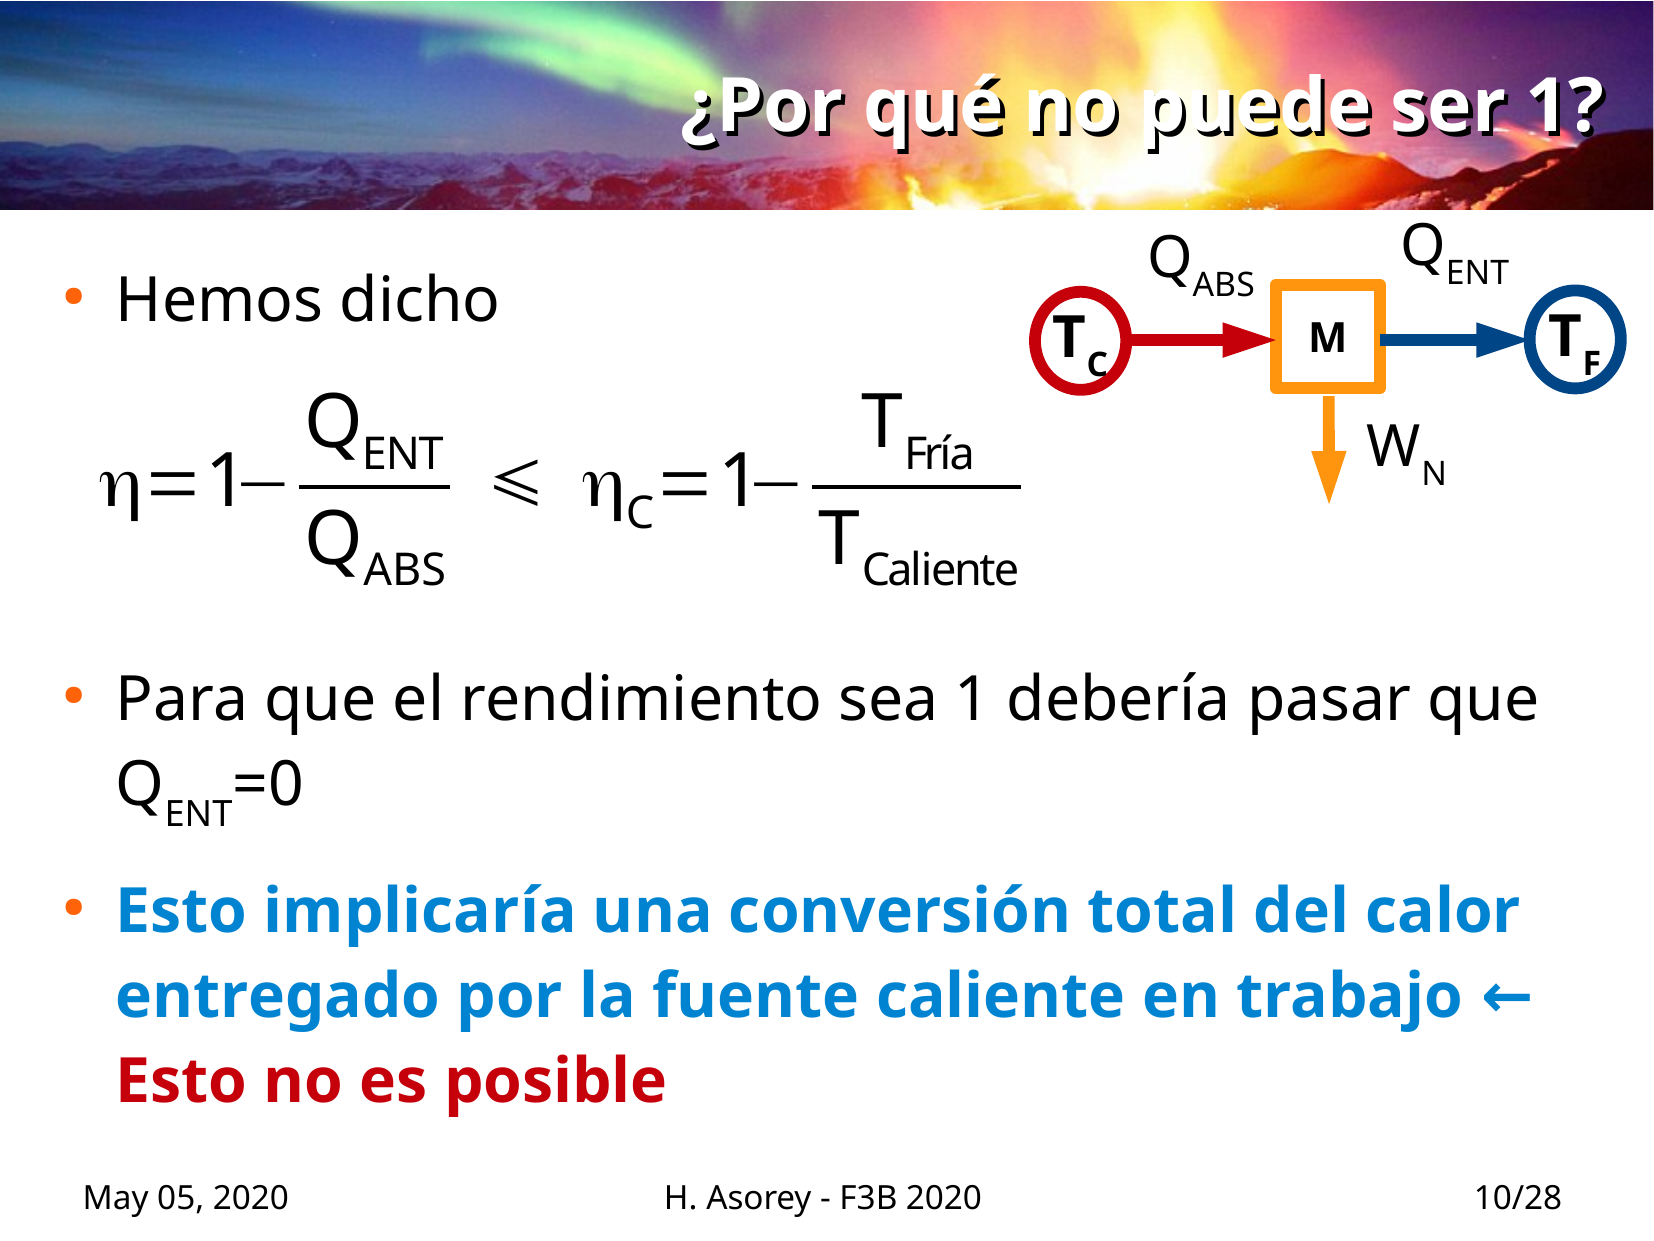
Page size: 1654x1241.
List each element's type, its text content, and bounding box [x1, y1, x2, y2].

title ¿Por qué no puede ser 1? [45, 15, 1606, 191]
text_box M [1275, 285, 1380, 389]
text_box TC [1035, 291, 1126, 390]
chart [90, 375, 1031, 597]
text_box TF [1529, 290, 1621, 389]
text_box WN [1342, 397, 1471, 581]
list Hemos dicho Para que el rendimiento sea 1 debería pasar que QENT=0 Esto implicaría una conversión total del calor entregado por la fuente caliente en trabajo ← Esto no es posible [45, 255, 1606, 1156]
picture [0, 1, 1654, 210]
